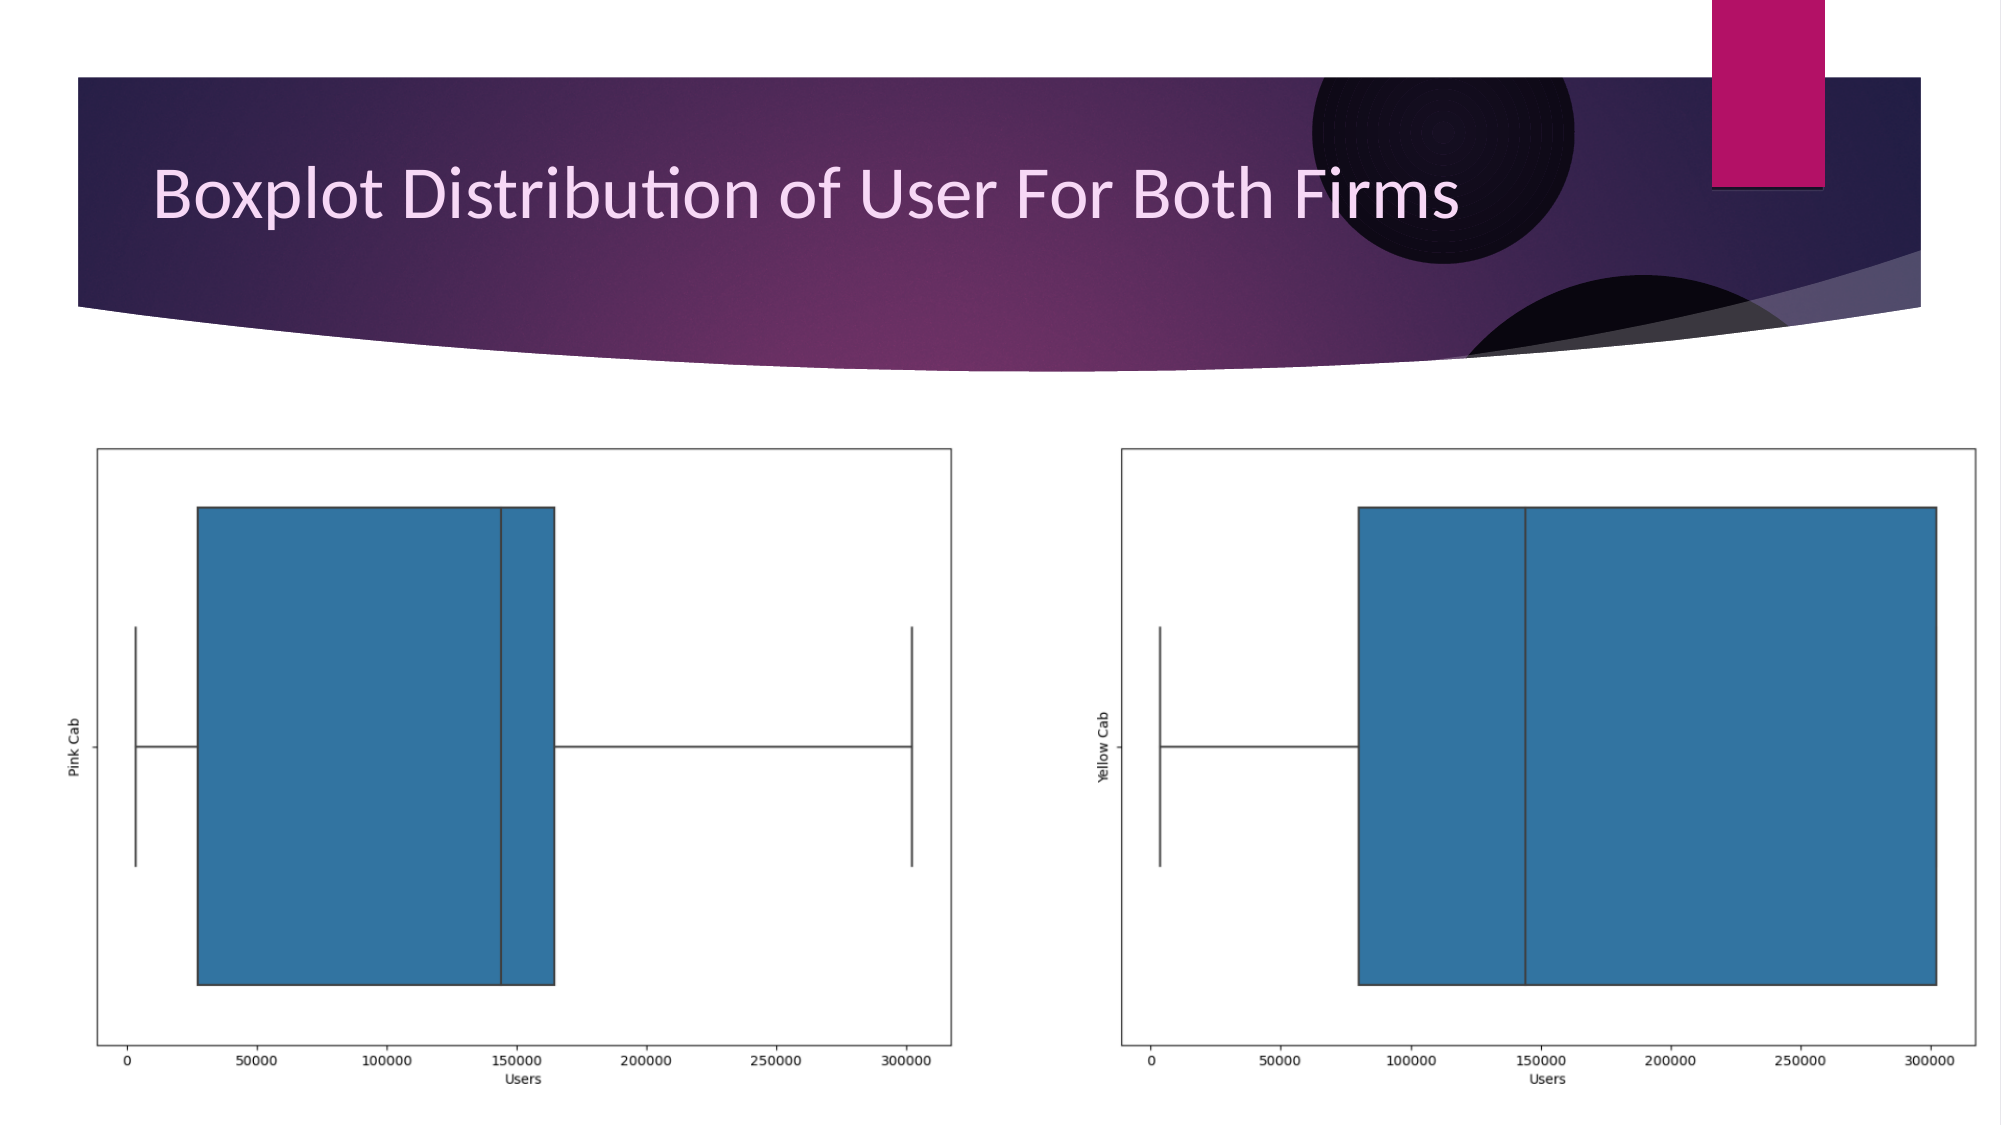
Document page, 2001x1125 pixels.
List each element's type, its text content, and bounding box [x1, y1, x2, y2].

title Boxplot Distribution of User For Both Firms [137, 79, 1863, 298]
picture [55, 418, 2000, 1111]
